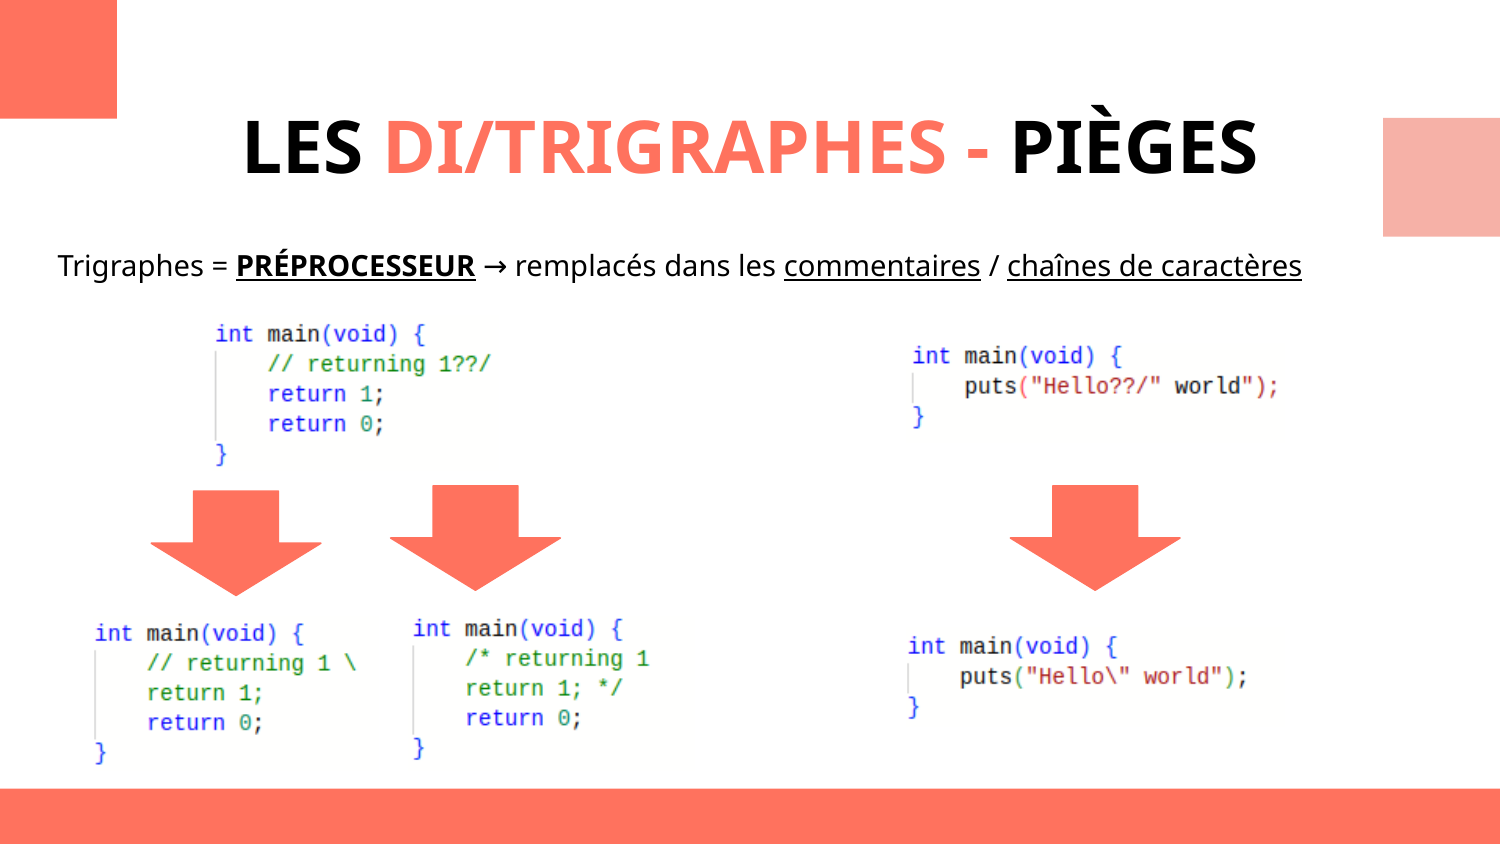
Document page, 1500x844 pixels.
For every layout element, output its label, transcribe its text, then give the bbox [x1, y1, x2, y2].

picture [906, 343, 1285, 443]
picture [906, 627, 1285, 727]
text_box [1010, 485, 1181, 591]
picture [408, 616, 695, 771]
text_box Trigraphes = PRÉPROCESSEUR → remplacés dans les commentaires / chaînes de caractères [42, 232, 1428, 301]
title LES DI/TRIGRAPHES - PIÈGES [97, 107, 1402, 181]
text_box [390, 485, 561, 591]
picture [212, 315, 499, 471]
text_box [151, 491, 321, 596]
picture [93, 616, 379, 771]
